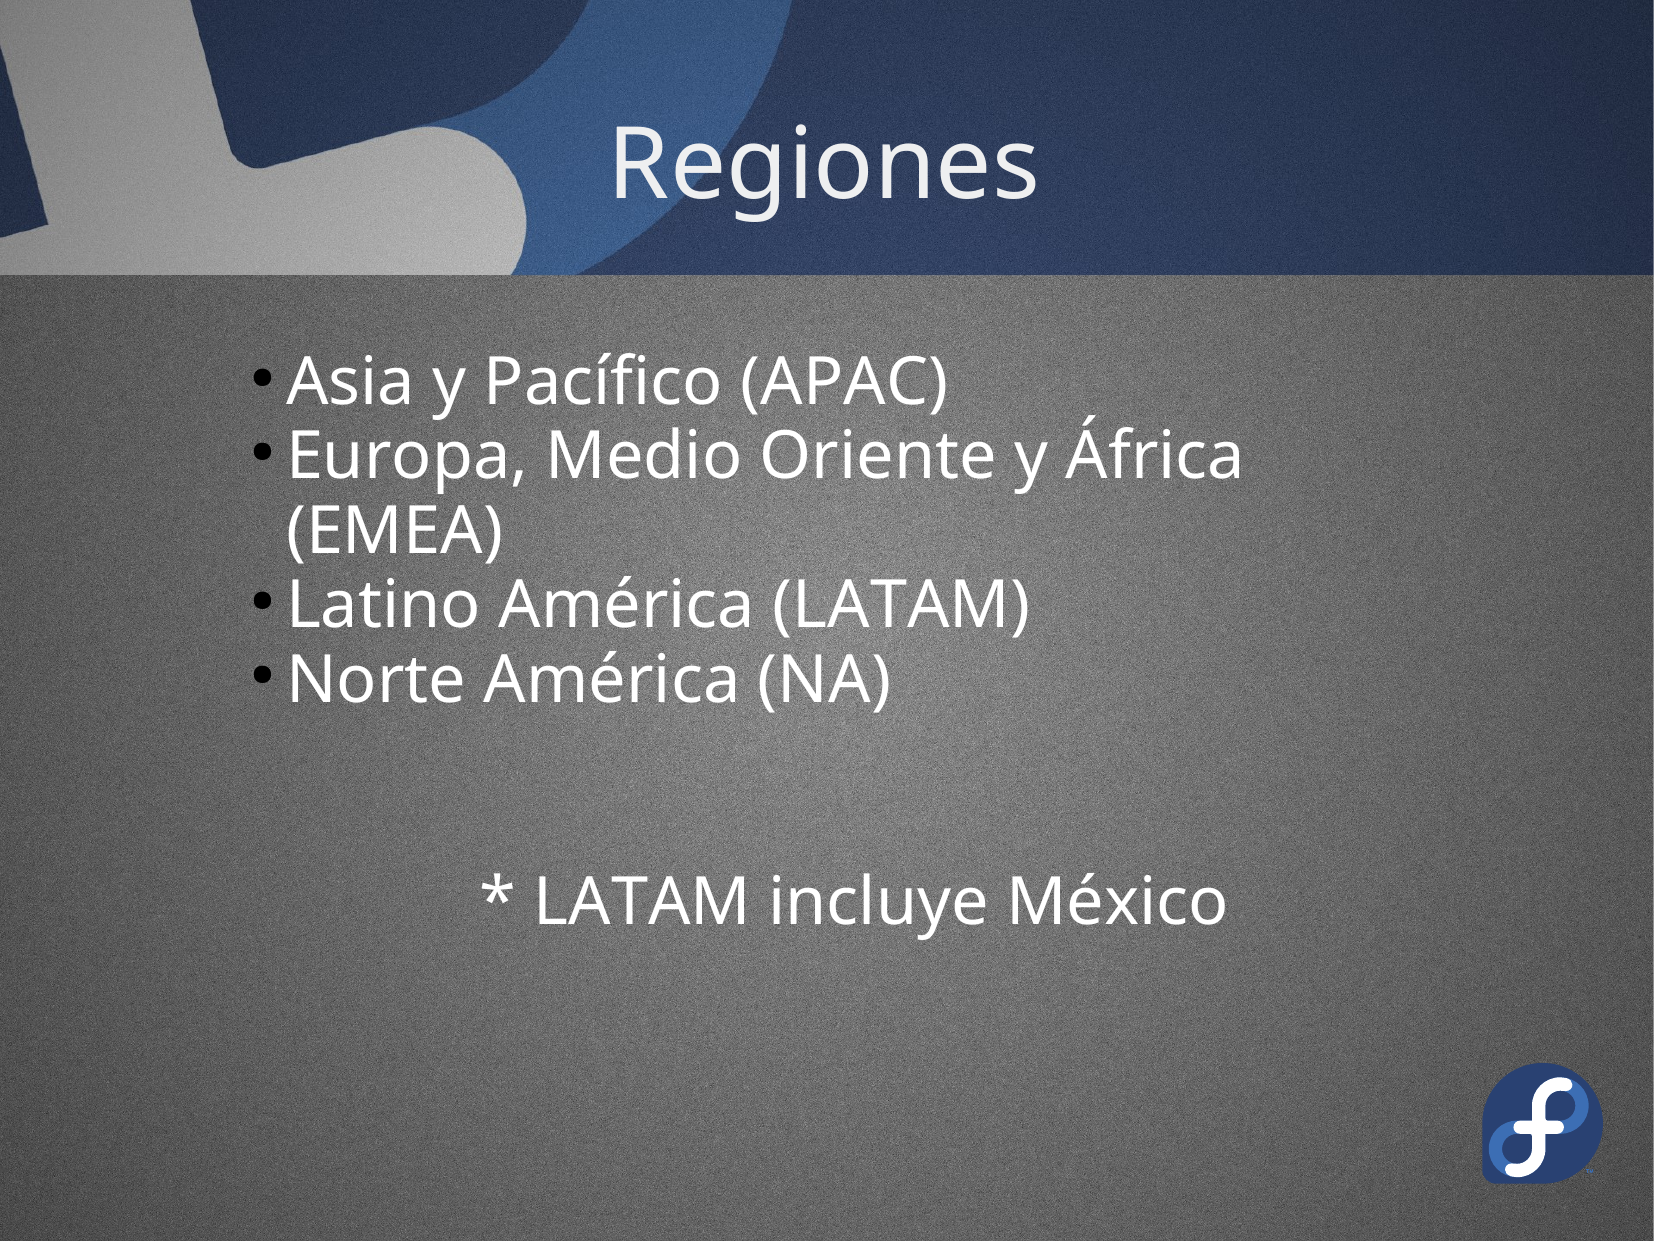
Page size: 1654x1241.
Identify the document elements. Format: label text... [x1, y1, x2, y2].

picture [0, 0, 1654, 1241]
text_box Asia y Pacífico (APAC) Europa, Medio Oriente y África (EMEA) Latino América (LATAM) Norte América (NA) * LATAM incluye México [235, 337, 1439, 913]
text_box Regiones [86, 59, 1563, 266]
